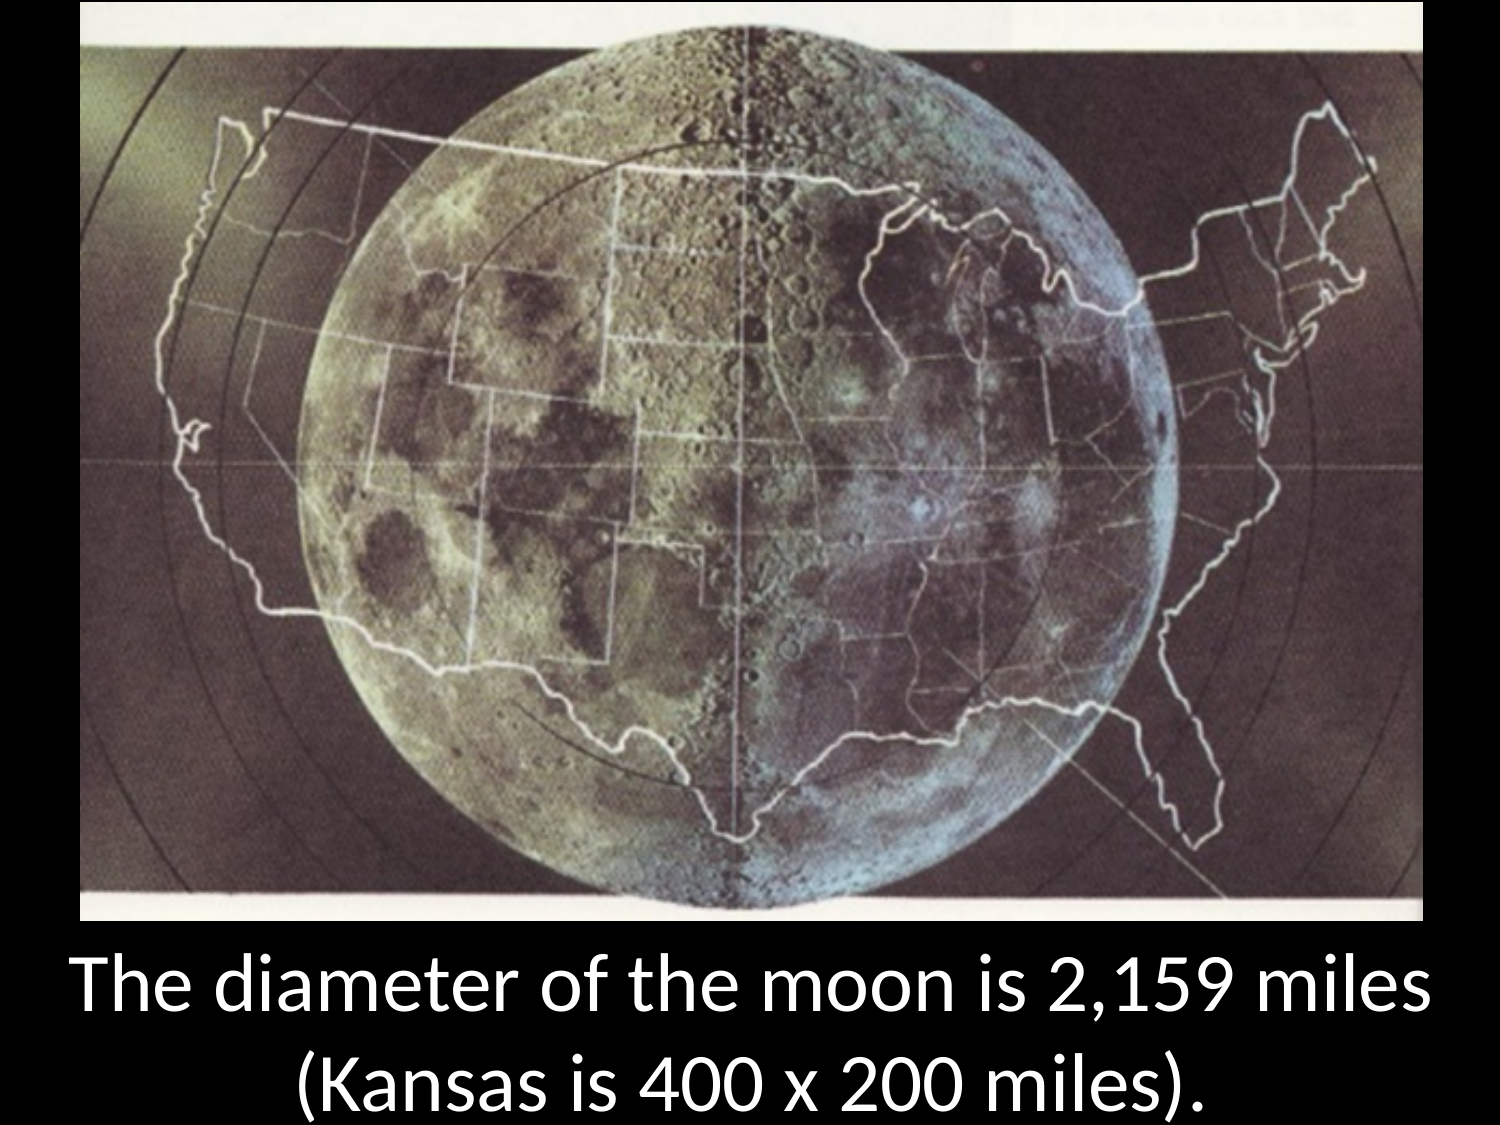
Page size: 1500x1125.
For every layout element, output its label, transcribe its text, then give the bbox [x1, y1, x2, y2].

text_box The diameter of the moon is 2,159 miles (Kansas is 400 x 200 miles). [0, 920, 1500, 1125]
picture [80, 2, 1423, 920]
